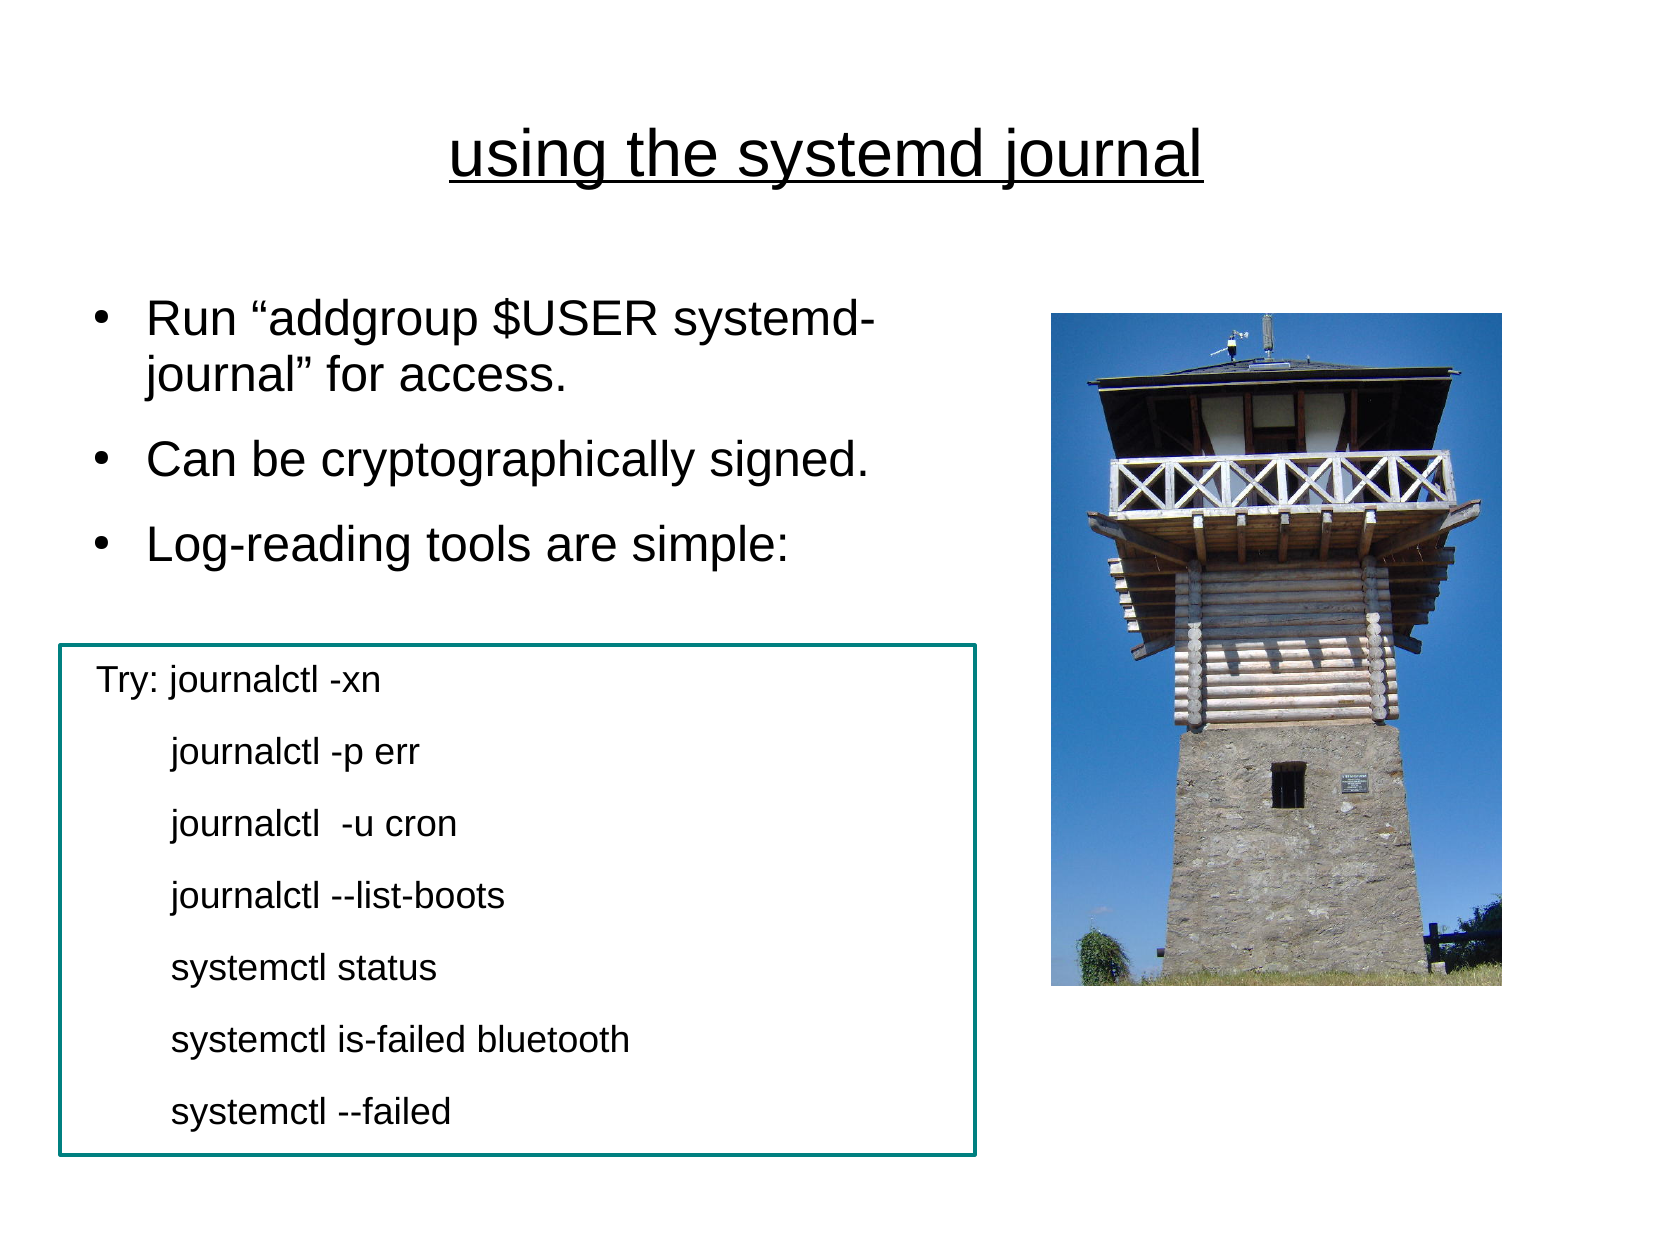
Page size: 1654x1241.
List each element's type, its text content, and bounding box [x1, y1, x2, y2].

list Run “addgroup $USER systemd-journal” for access. Can be cryptographically signed. Log-reading tools are simple: [75, 290, 1021, 601]
text_box Try: journalctl -xn journalctl -p err journalctl -u cron journalctl --list-boots systemctl status systemctl is-failed bluetooth systemctl --failed [81, 651, 976, 1156]
title using the systemd journal [82, 49, 1571, 257]
picture [1051, 313, 1502, 986]
